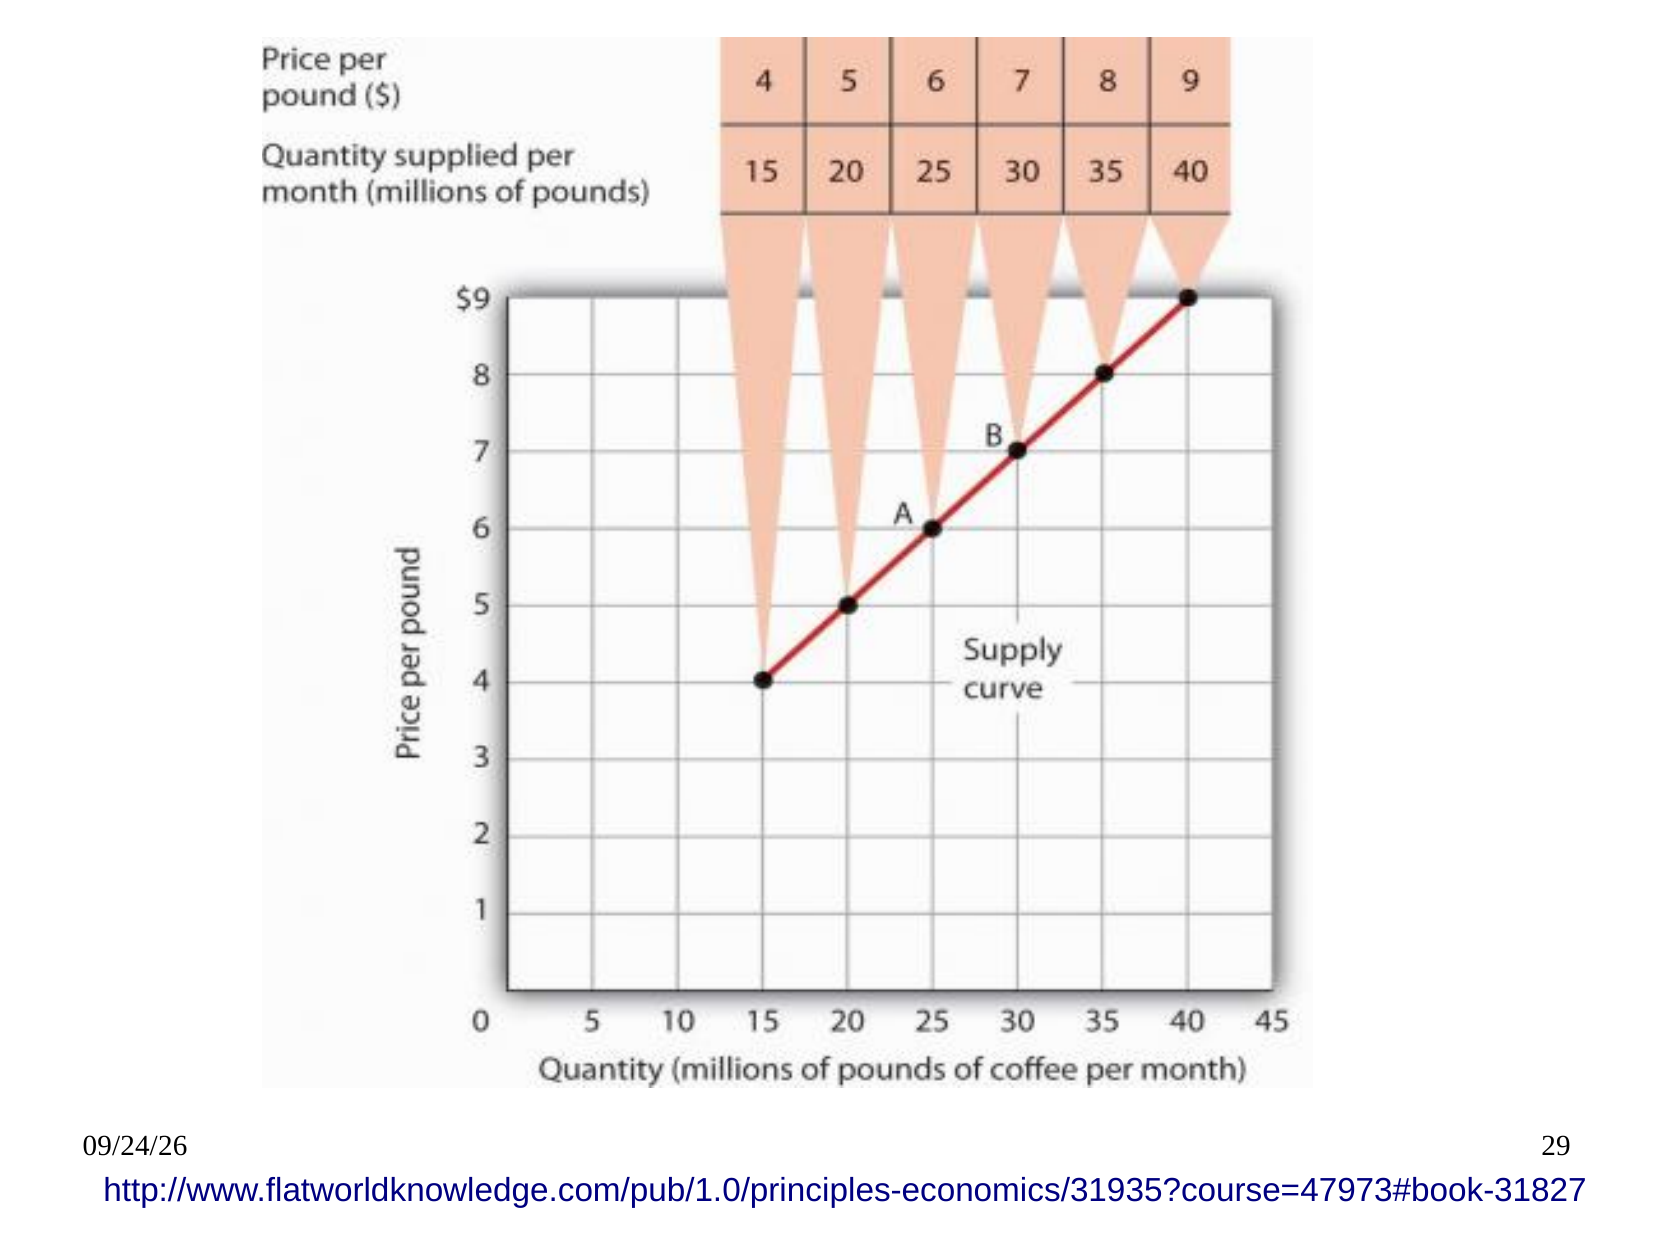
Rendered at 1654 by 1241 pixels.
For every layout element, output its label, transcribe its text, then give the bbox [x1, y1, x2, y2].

picture [262, 37, 1313, 1088]
text_box http://www.flatworldknowledge.com/pub/1.0/principles-economics/31935?course=47973#book-31827 [82, 1164, 1620, 1217]
